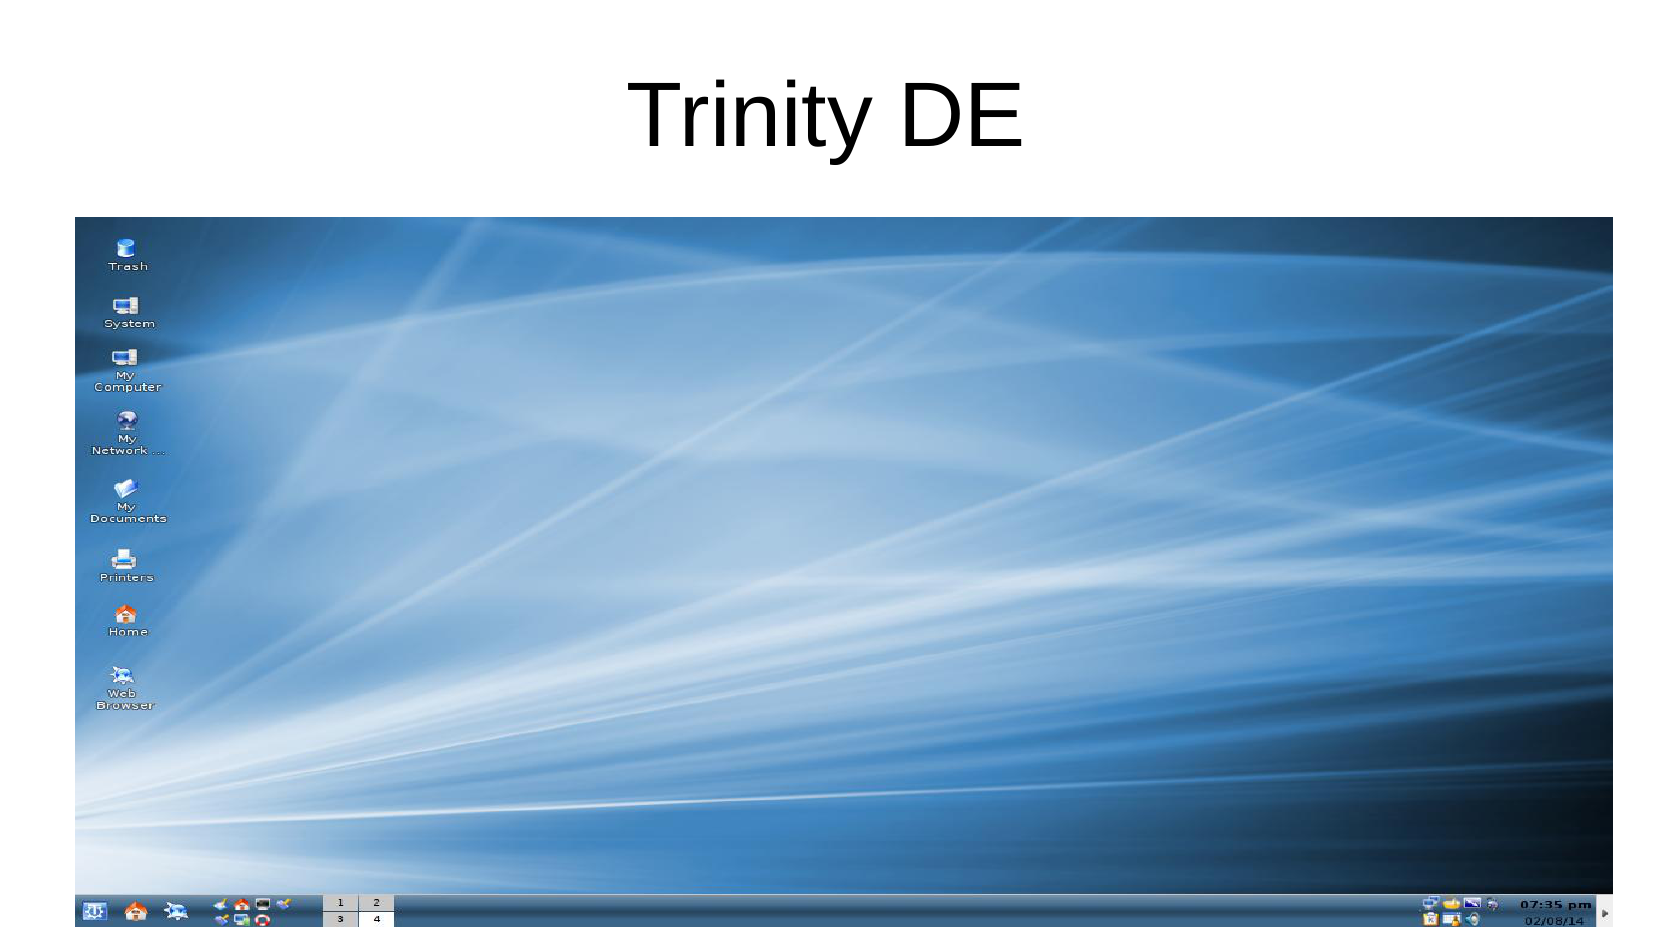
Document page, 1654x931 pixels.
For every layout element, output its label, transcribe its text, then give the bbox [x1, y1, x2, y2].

picture [75, 217, 1613, 927]
title Trinity DE [82, 37, 1571, 193]
